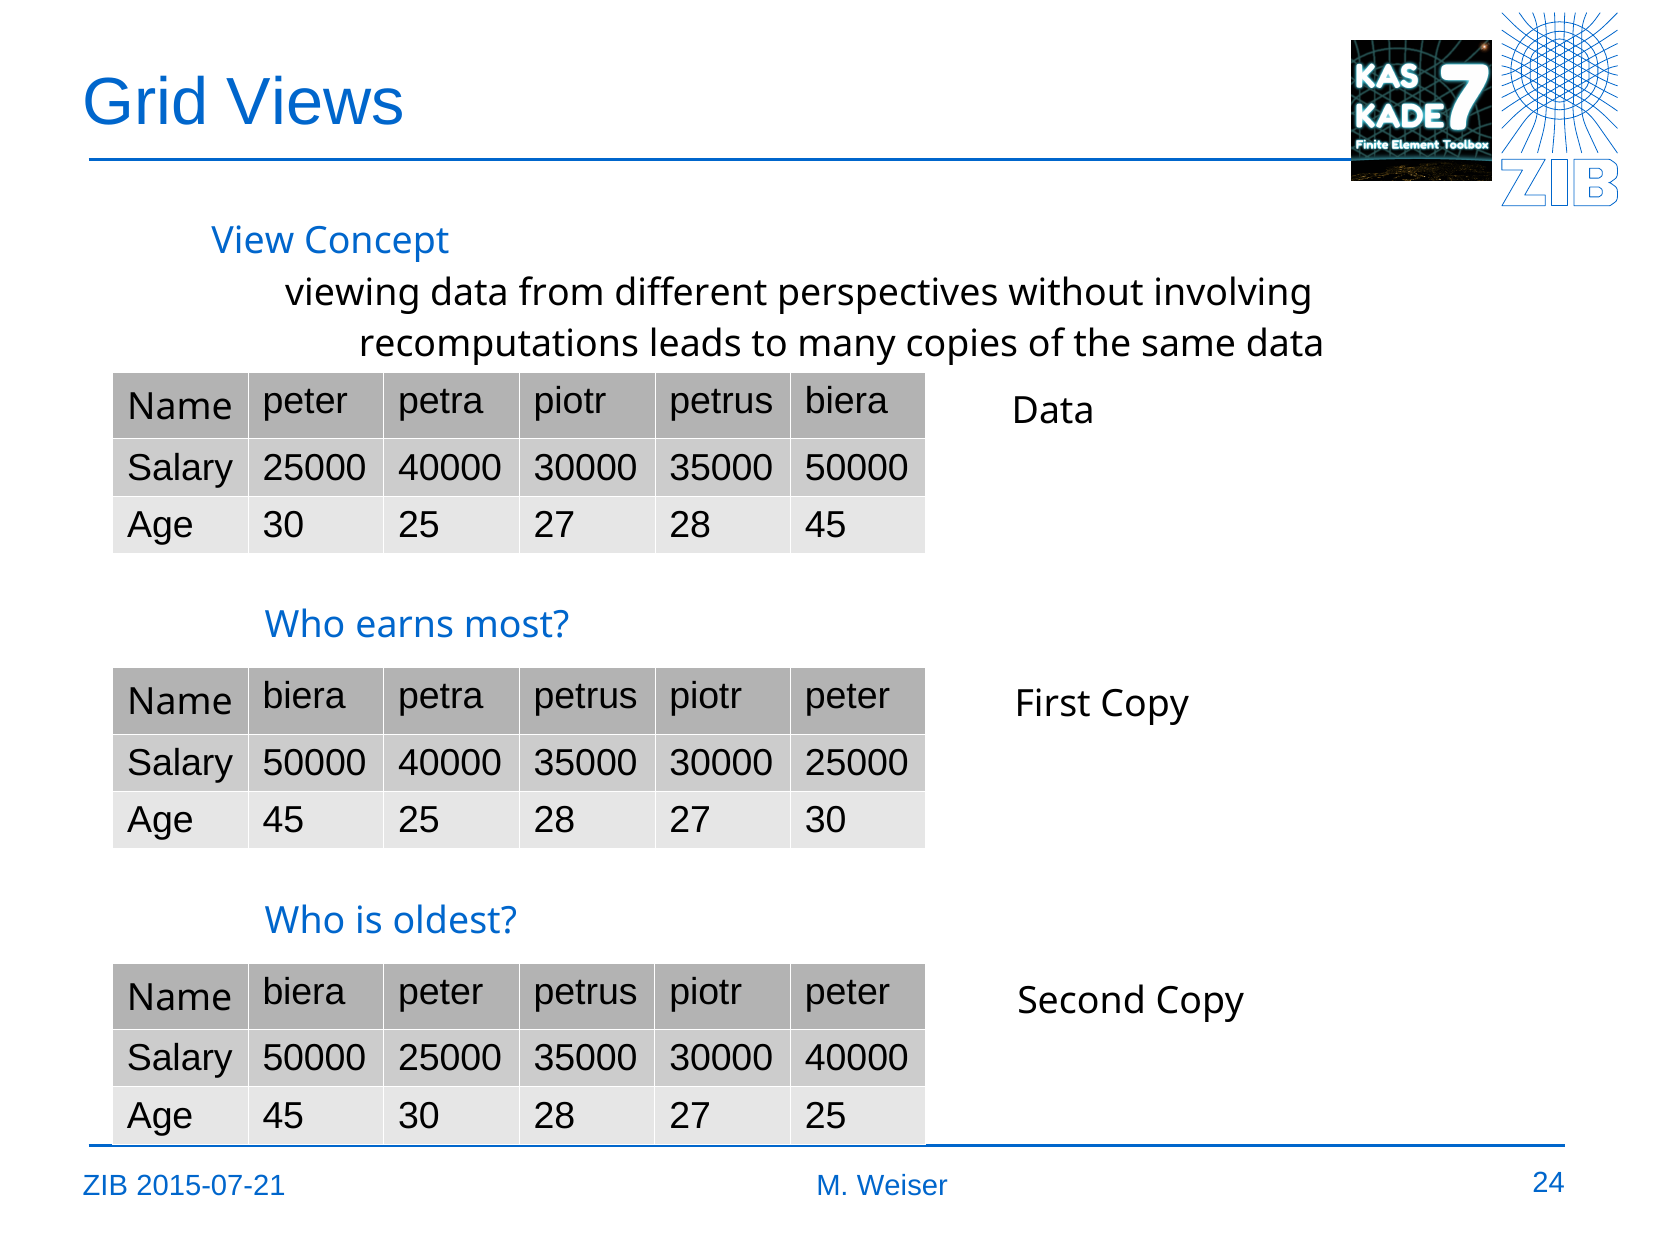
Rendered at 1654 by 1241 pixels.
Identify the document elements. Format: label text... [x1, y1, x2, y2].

table_cell 30000 [655, 1030, 790, 1086]
table_cell 27 [655, 1087, 790, 1144]
title Grid Views [82, 64, 1359, 139]
table_header Name [113, 964, 248, 1029]
table_cell 35000 [656, 439, 790, 496]
table_header piotr [520, 373, 655, 438]
table_cell 50000 [791, 439, 925, 496]
table_cell 30000 [656, 735, 790, 791]
table_cell 25000 [791, 735, 925, 791]
table_header peter [791, 964, 925, 1029]
table_cell 30 [249, 497, 383, 553]
table_cell Salary [113, 439, 248, 496]
table_cell 25 [791, 1087, 925, 1144]
table_cell 45 [249, 1087, 383, 1144]
text_box Who is oldest? [249, 885, 1510, 948]
table_header biera [791, 373, 925, 438]
table_header biera [249, 964, 383, 1029]
table_cell 25000 [384, 1030, 519, 1086]
text_box Data [923, 375, 1578, 435]
table_header petrus [520, 964, 654, 1029]
table_cell 25 [384, 497, 519, 553]
table_cell 25000 [249, 439, 383, 496]
table_header piotr [656, 668, 790, 734]
table_cell 30000 [520, 439, 655, 496]
table_cell 50000 [249, 1030, 383, 1086]
table_header Name [113, 373, 248, 438]
table_cell 35000 [520, 735, 655, 791]
table_header petrus [656, 373, 790, 438]
table_cell 27 [520, 497, 655, 553]
table_cell Age [113, 1087, 248, 1144]
picture [1351, 40, 1492, 181]
table_header petra [384, 373, 519, 438]
table_cell 40000 [384, 735, 519, 791]
table_cell 28 [520, 792, 655, 848]
text_box View Concept viewing data from different perspectives without involving recomputations leads to many copies of the same data [196, 206, 1457, 367]
table_cell 40000 [384, 439, 519, 496]
table_cell 30 [384, 1087, 519, 1144]
table_header peter [791, 668, 925, 734]
table_cell 30 [791, 792, 925, 848]
table_cell 40000 [791, 1030, 925, 1086]
table_cell 50000 [249, 735, 383, 791]
table_header petra [384, 668, 519, 734]
table_cell 35000 [520, 1030, 654, 1086]
table_cell 25 [384, 792, 519, 848]
table_cell Age [113, 792, 248, 848]
text_box Second Copy [928, 965, 1584, 1025]
table_header peter [249, 373, 383, 438]
table_cell 28 [520, 1087, 654, 1144]
table_cell 45 [249, 792, 383, 848]
table_header Name [113, 668, 248, 734]
text_box First Copy [925, 668, 1581, 728]
table_cell 28 [656, 497, 790, 553]
table_cell 45 [791, 497, 925, 553]
table_header biera [249, 668, 383, 734]
table_cell Salary [113, 735, 248, 791]
table_cell Age [113, 497, 248, 553]
table_header peter [384, 964, 519, 1029]
table_cell 27 [656, 792, 790, 848]
table_header petrus [520, 668, 655, 734]
text_box Who earns most? [249, 590, 1510, 652]
table_header piotr [655, 964, 790, 1029]
table_cell Salary [113, 1030, 248, 1086]
